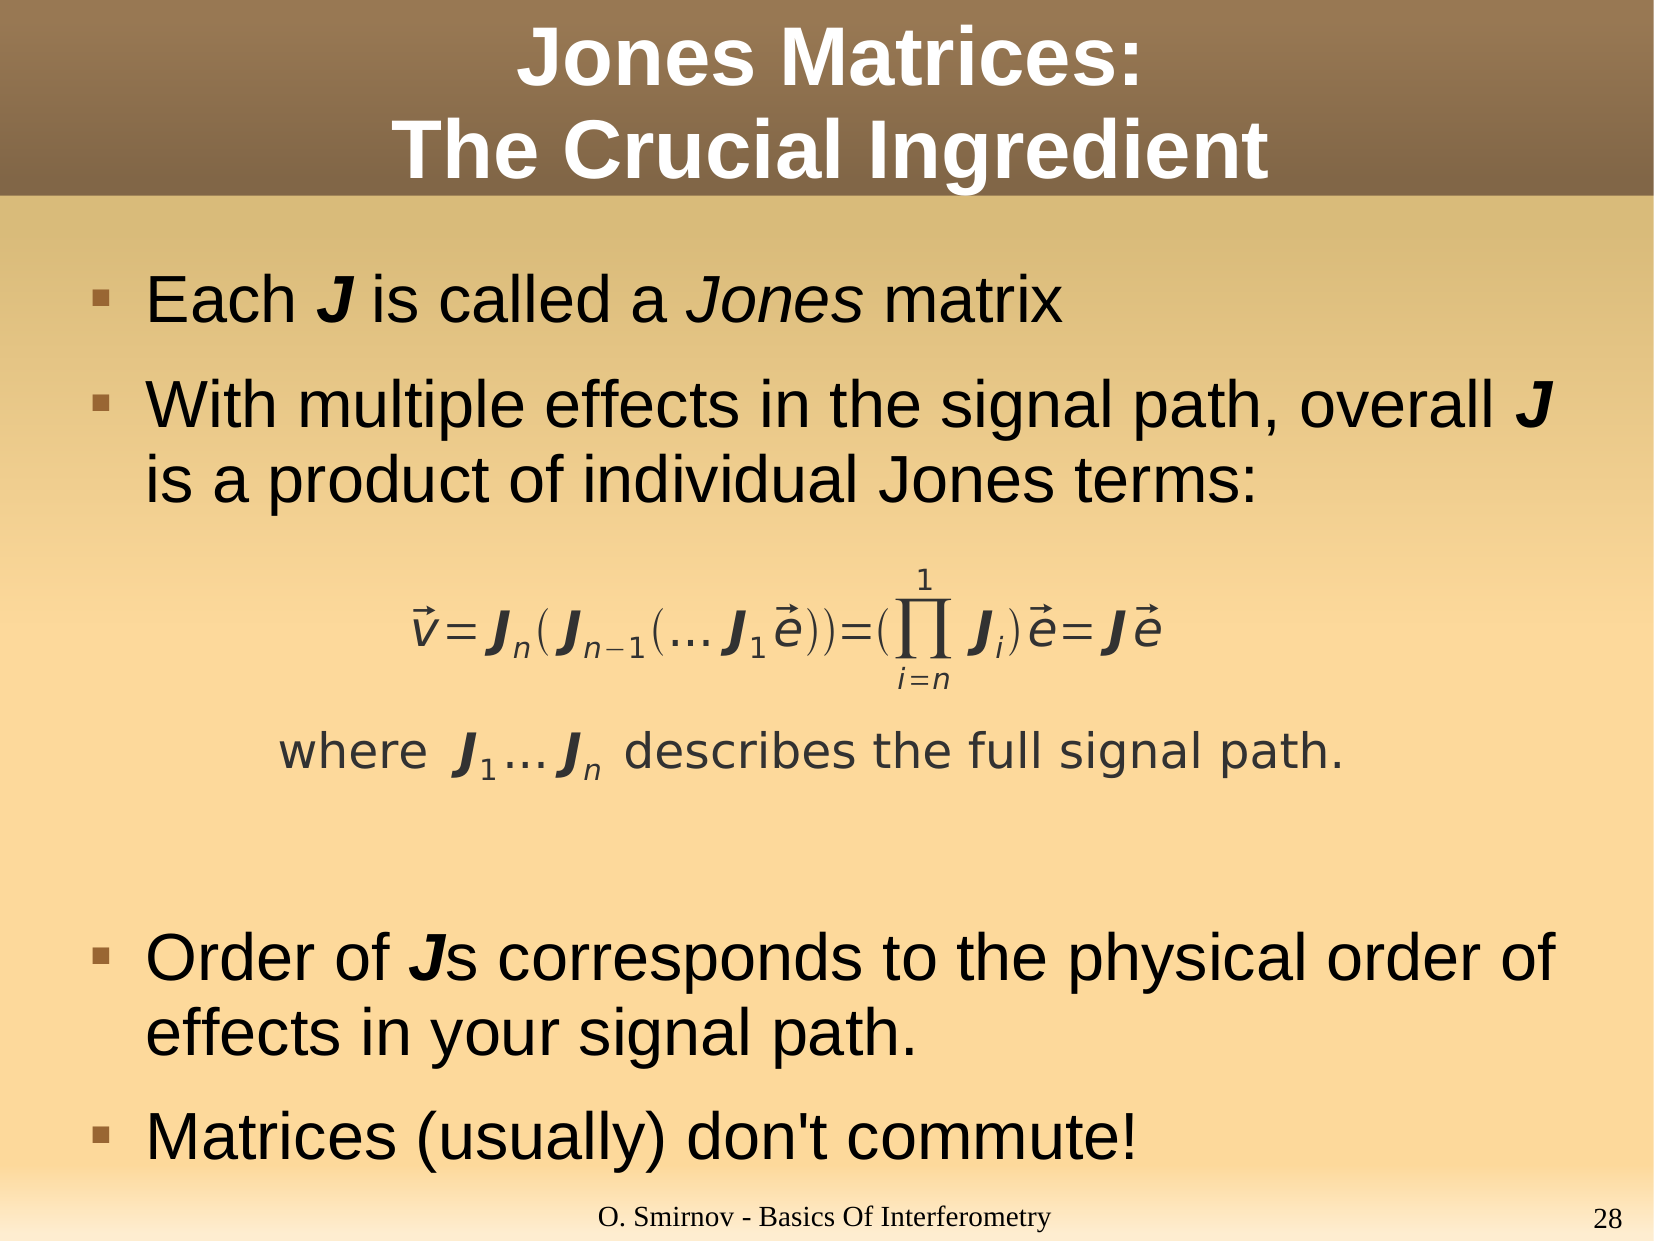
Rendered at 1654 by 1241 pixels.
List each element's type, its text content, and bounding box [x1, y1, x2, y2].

list Each J is called a Jones matrix With multiple effects in the signal path, overall J is a product of individual Jones terms: Order of Js corresponds to the physical order of effects in your signal path. Matrices (usually) don't commute! [75, 262, 1564, 1174]
picture [0, 0, 1654, 1241]
title Jones Matrices: The Crucial Ingredient [86, 0, 1576, 208]
